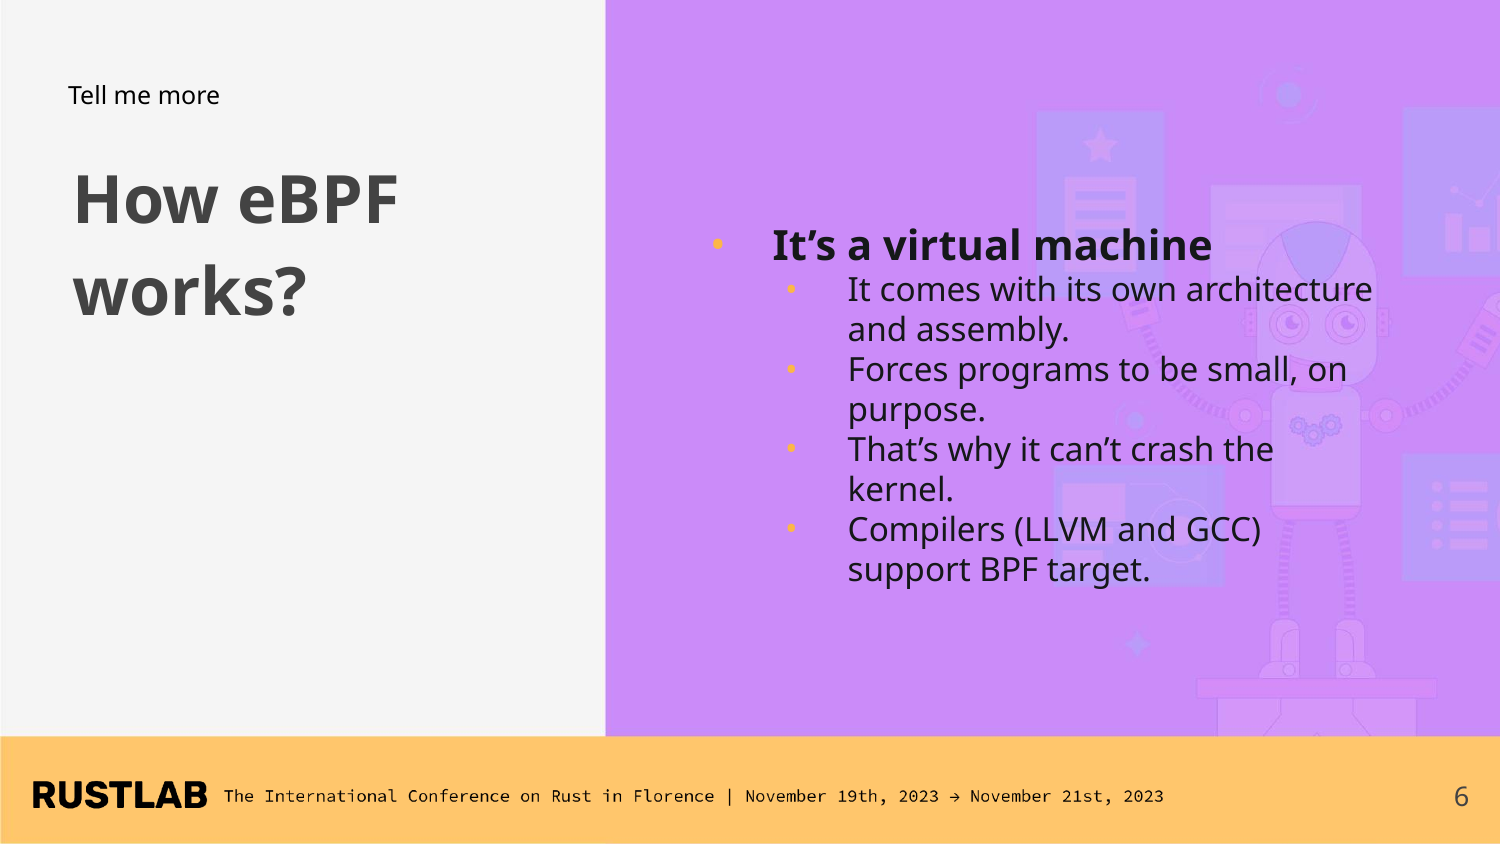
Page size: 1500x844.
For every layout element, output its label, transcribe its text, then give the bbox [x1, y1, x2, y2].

picture [0, 0, 1500, 844]
title How eBPF works? [57, 129, 506, 336]
text_box Tell me more [68, 79, 517, 118]
list It’s a virtual machine It comes with its own architecture and assembly. Forces programs to be small, on purpose. That’s why it can’t crash the kernel. Compilers (LLVM and GCC) support BPF target. [682, 125, 1405, 624]
